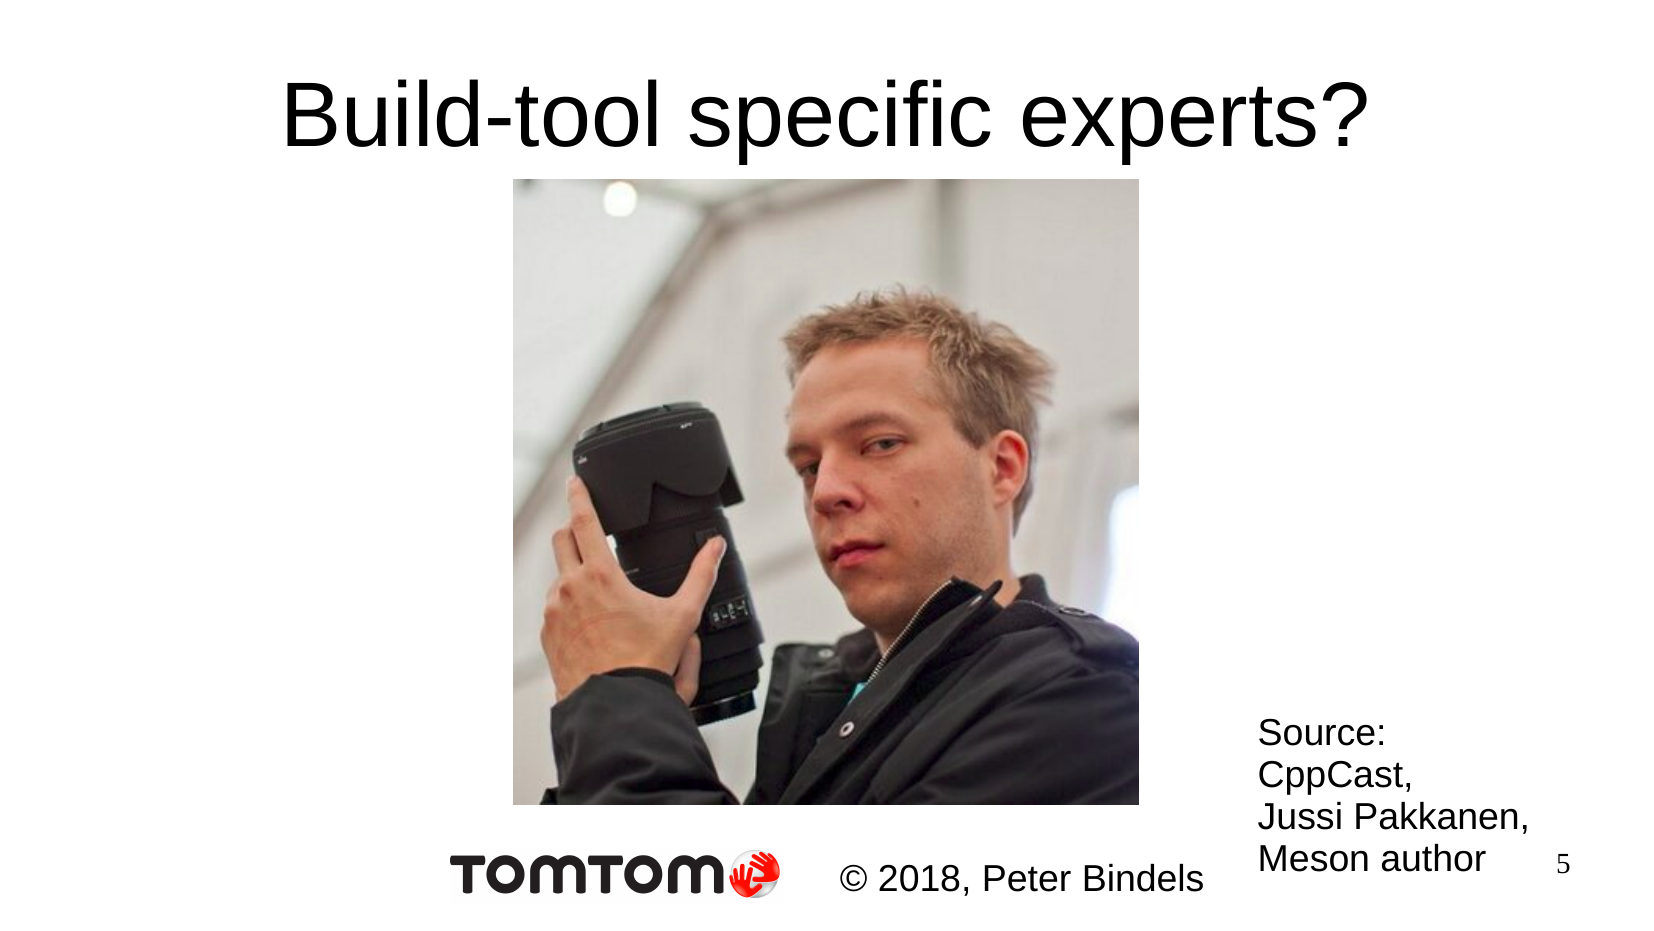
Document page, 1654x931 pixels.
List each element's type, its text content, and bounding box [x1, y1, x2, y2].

title Build-tool specific experts? [82, 37, 1571, 193]
picture [450, 847, 784, 905]
picture [513, 179, 1139, 805]
text_box Source: CppCast, Jussi Pakkanen, Meson author [1242, 704, 1546, 861]
